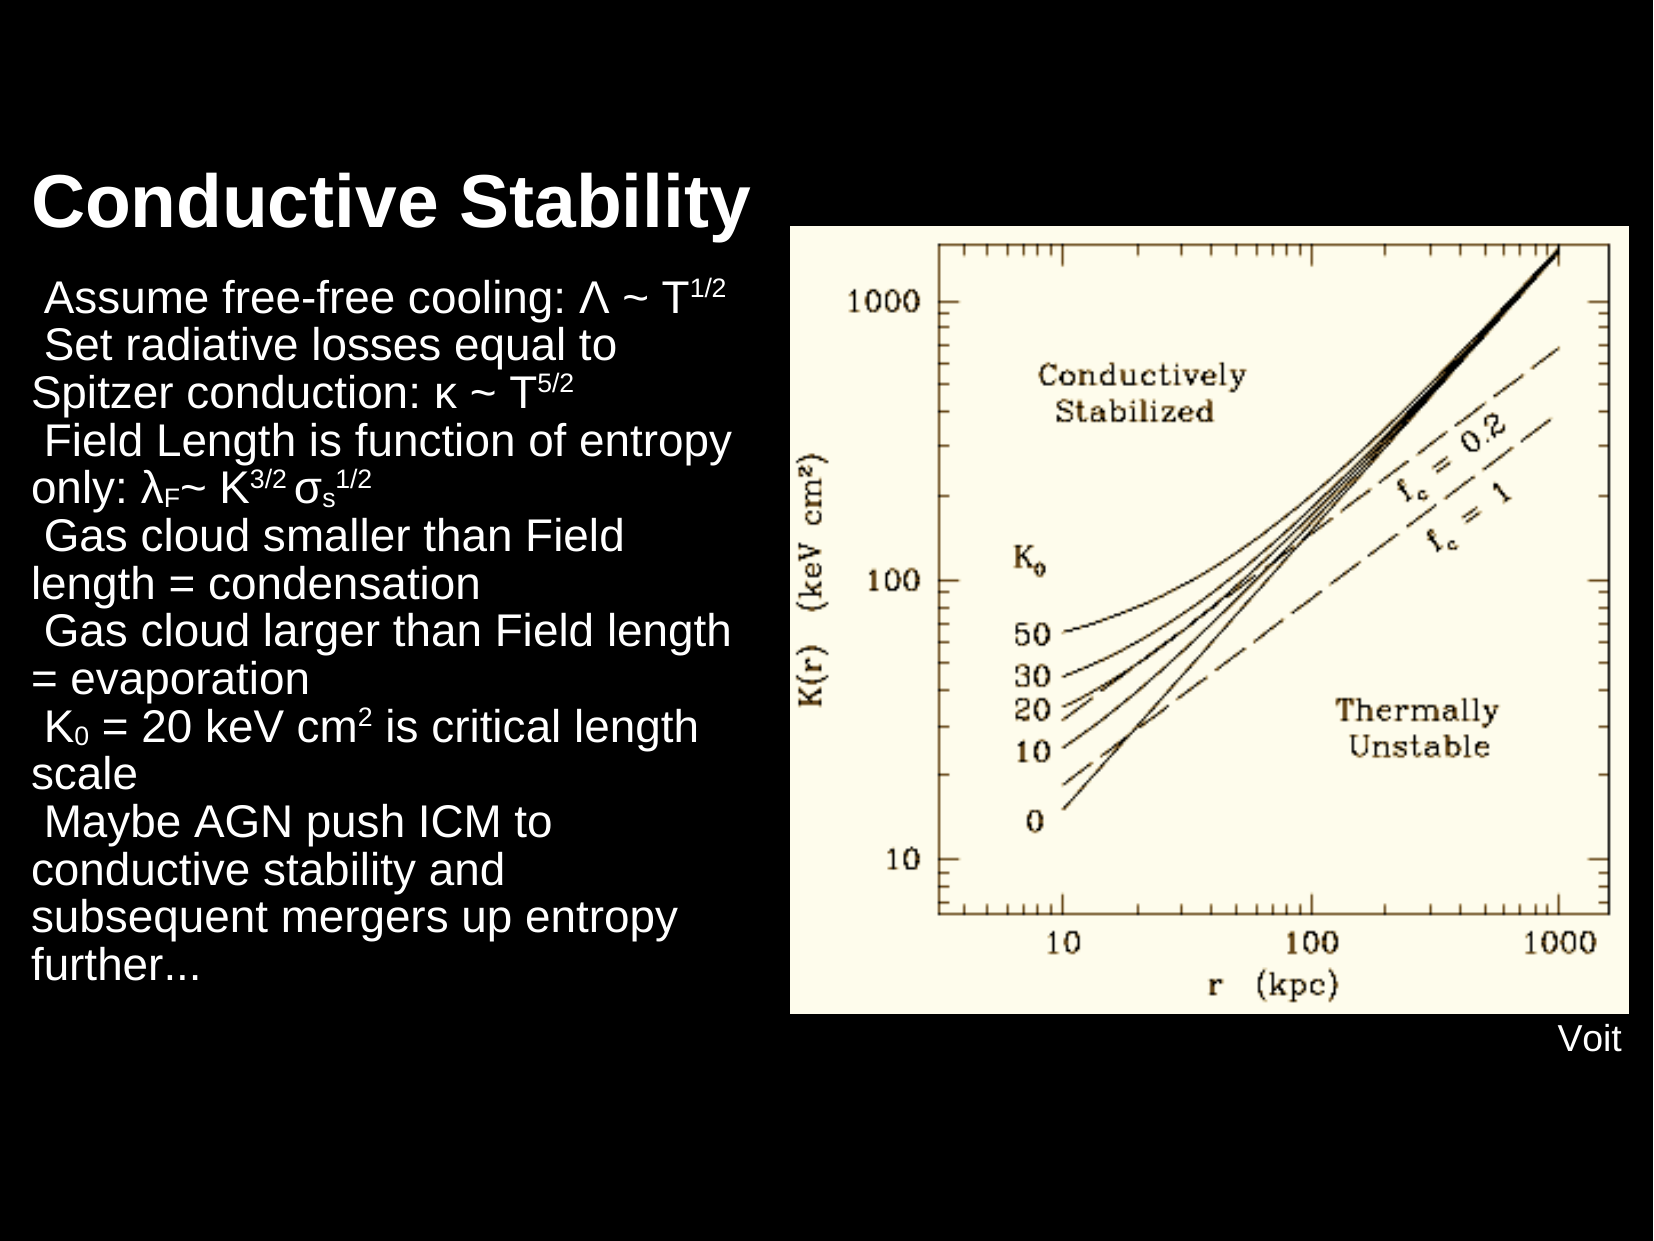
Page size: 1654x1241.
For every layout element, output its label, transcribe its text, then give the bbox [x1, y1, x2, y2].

text_box Voit [1542, 1012, 1638, 1070]
text_box Assume free-free cooling: Λ ~ T1/2 Set radiative losses equal to Spitzer conduction: κ ~ T5/2 Field Length is function of entropy only: λF~ K3/2 σs1/2 Gas cloud smaller than Field length = condensation Gas cloud larger than Field length = evaporation K0 = 20 keV cm2 is critical length scale Maybe AGN push ICM to conductive stability and subsequent mergers up entropy further... [16, 267, 767, 988]
picture [790, 226, 1629, 1015]
text_box Conductive Stability [16, 157, 752, 257]
